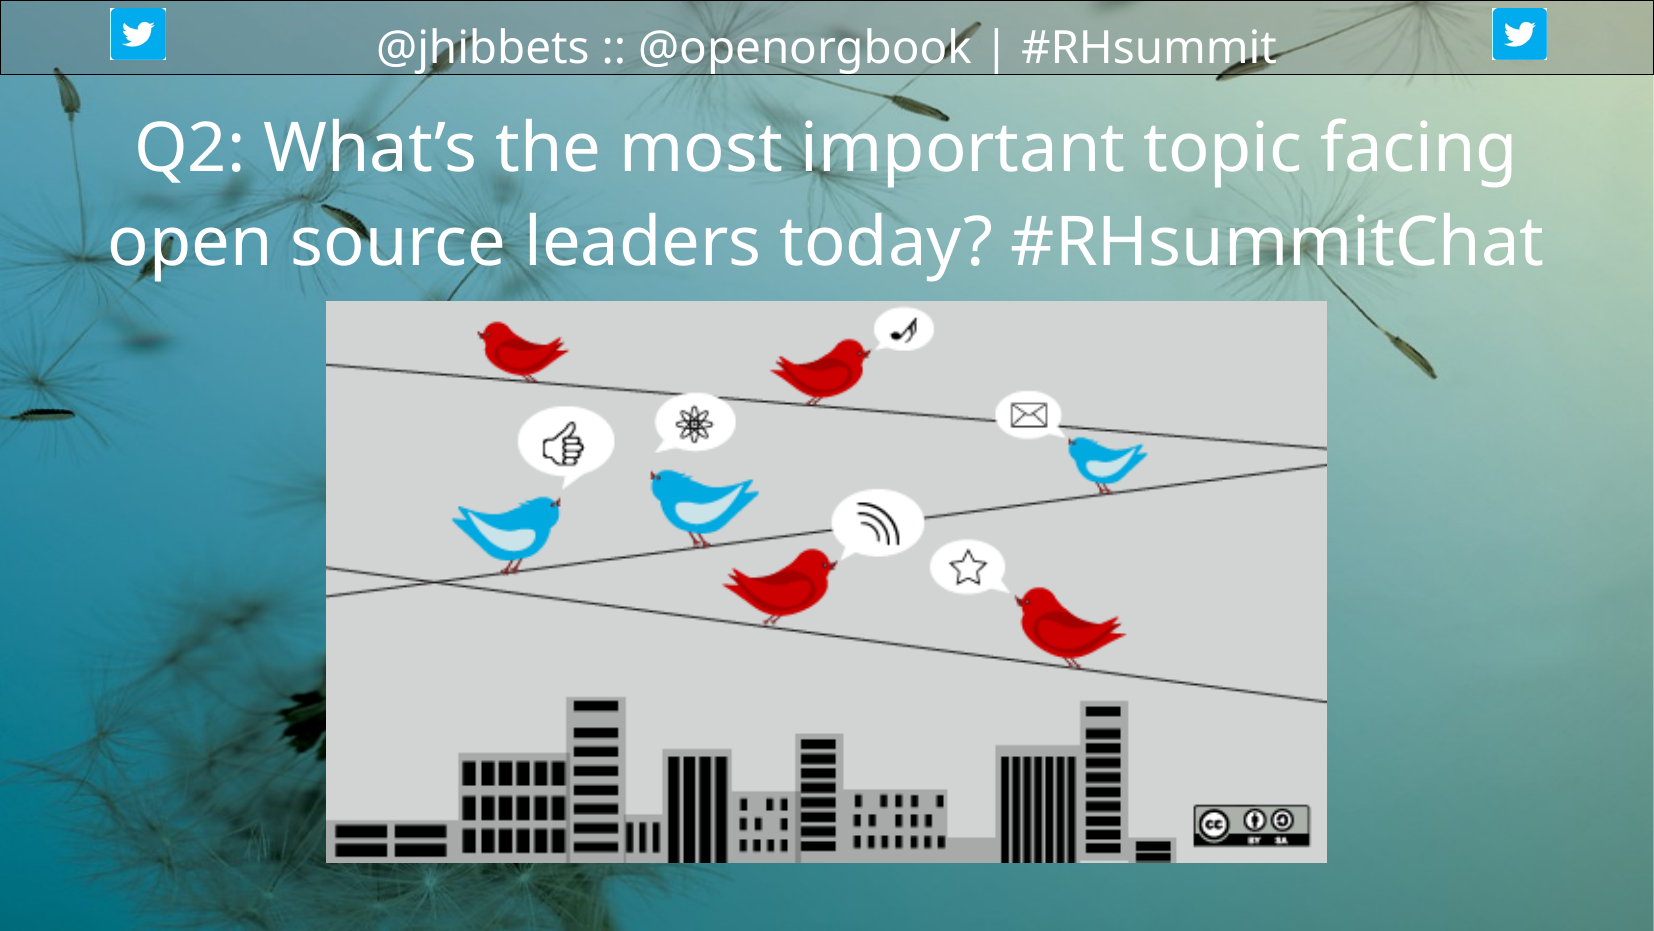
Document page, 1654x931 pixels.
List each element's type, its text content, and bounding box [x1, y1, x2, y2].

title Q2: What’s the most important topic facing open source leaders today? #RHsummitChat [82, 88, 1571, 296]
picture [0, 75, 1654, 931]
picture [124, 22, 154, 46]
picture [1506, 22, 1535, 46]
